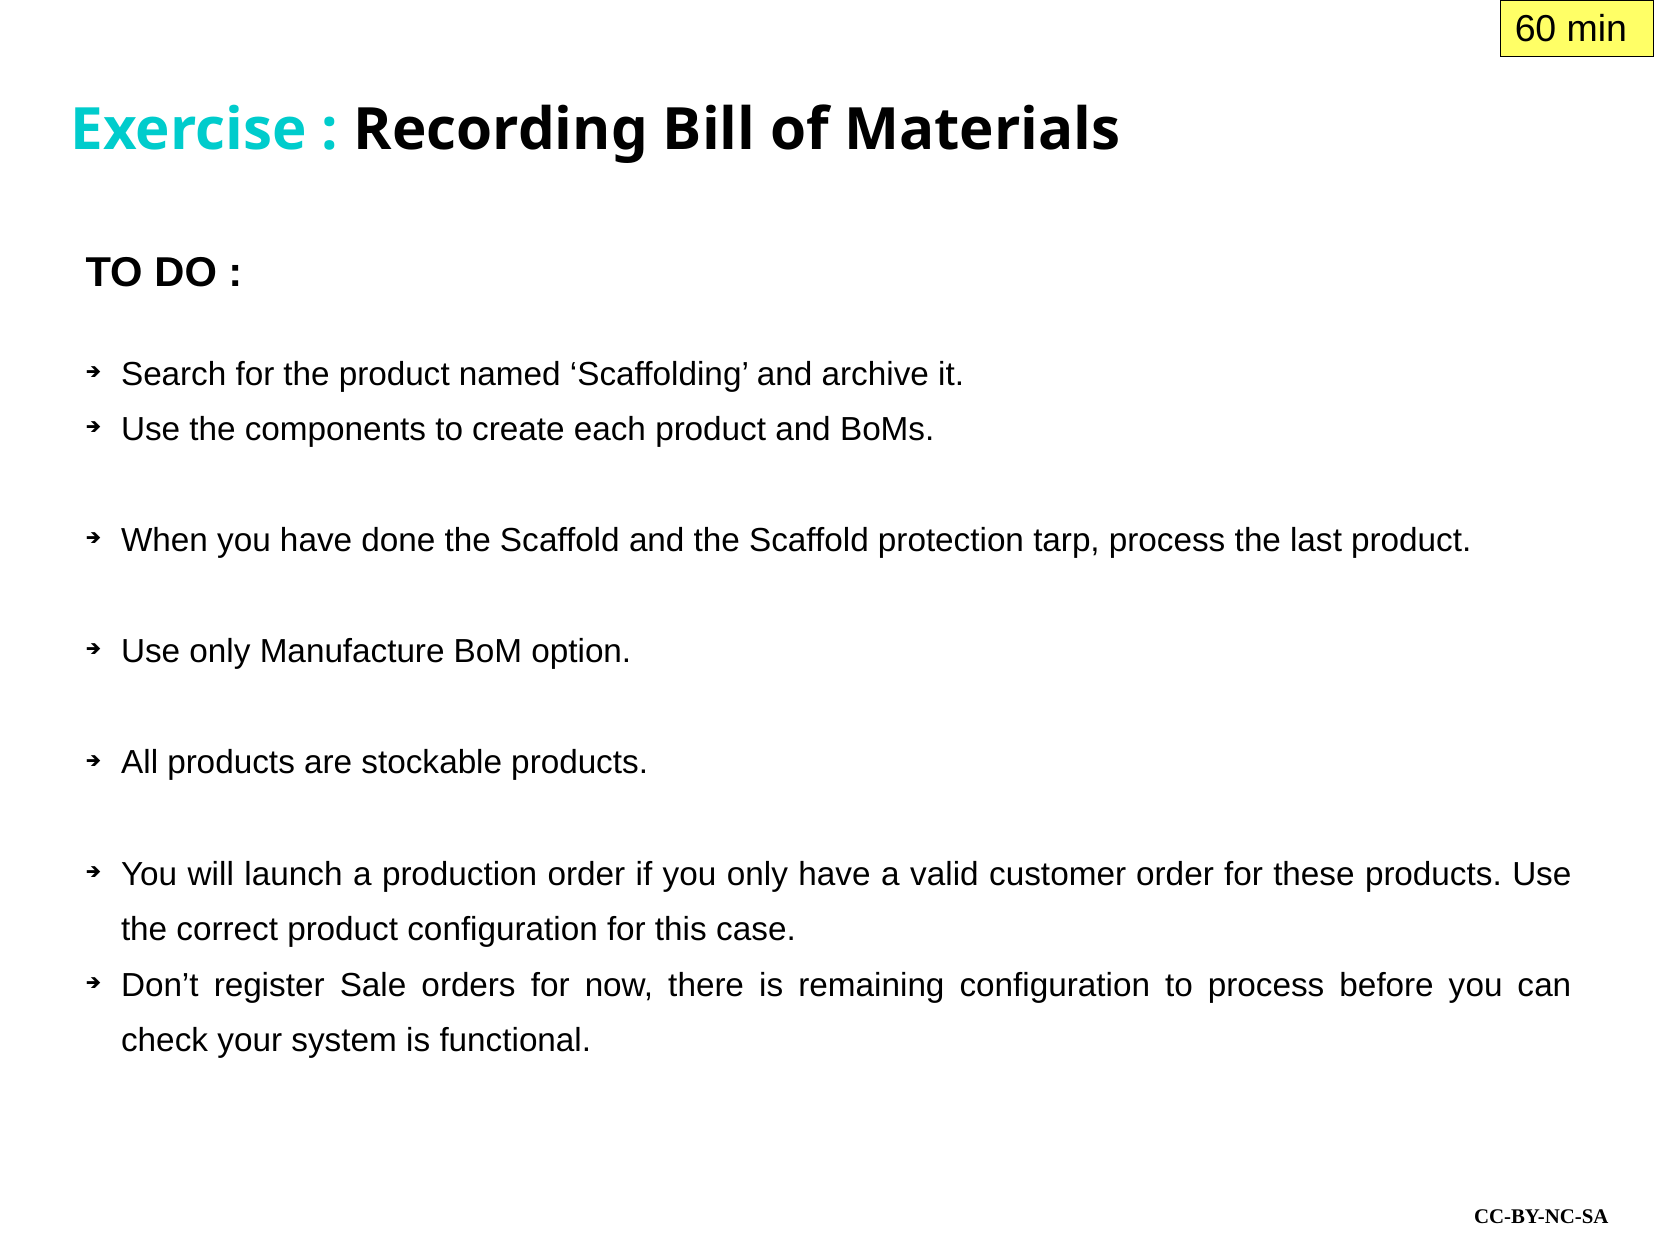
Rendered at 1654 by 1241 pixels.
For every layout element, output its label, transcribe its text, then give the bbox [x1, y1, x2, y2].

text_box 60 min [1500, 0, 1654, 57]
text_box TO DO : Search for the product named ‘Scaffolding’ and archive it. Use the components to create each product and BoMs. When you have done the Scaffold and the Scaffold protection tarp, process the last product. Use only Manufacture BoM option. All products are stockable products. You will launch a production order if you only have a valid customer order for these products. Use the correct product configuration for this case. Don’t register Sale orders for now, there is remaining configuration to process before you can check your system is functional. [70, 217, 1589, 1227]
title Exercise : Recording Bill of Materials [70, 23, 1560, 217]
